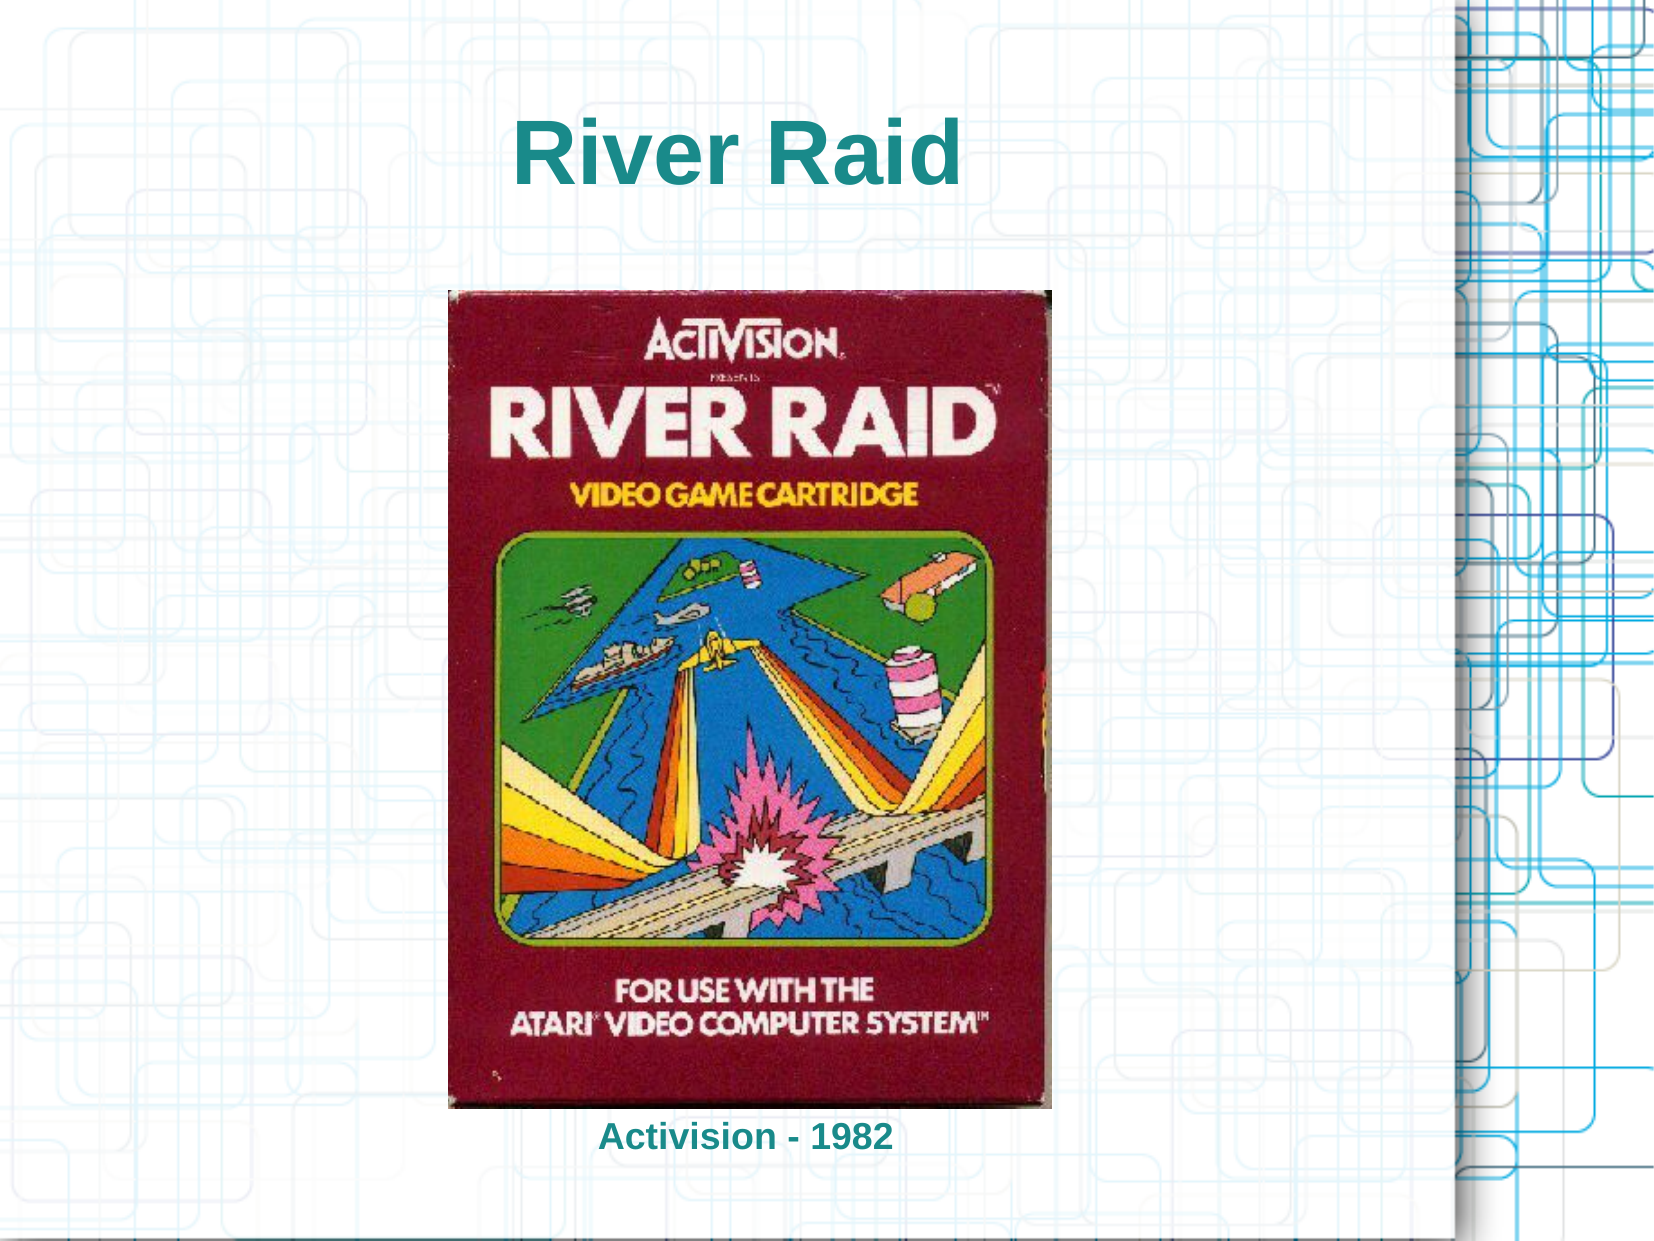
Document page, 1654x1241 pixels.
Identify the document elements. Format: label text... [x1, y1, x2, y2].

title Activision - 1982 [66, 1033, 1426, 1241]
title River Raid [59, 49, 1418, 257]
picture [0, 0, 1654, 1241]
